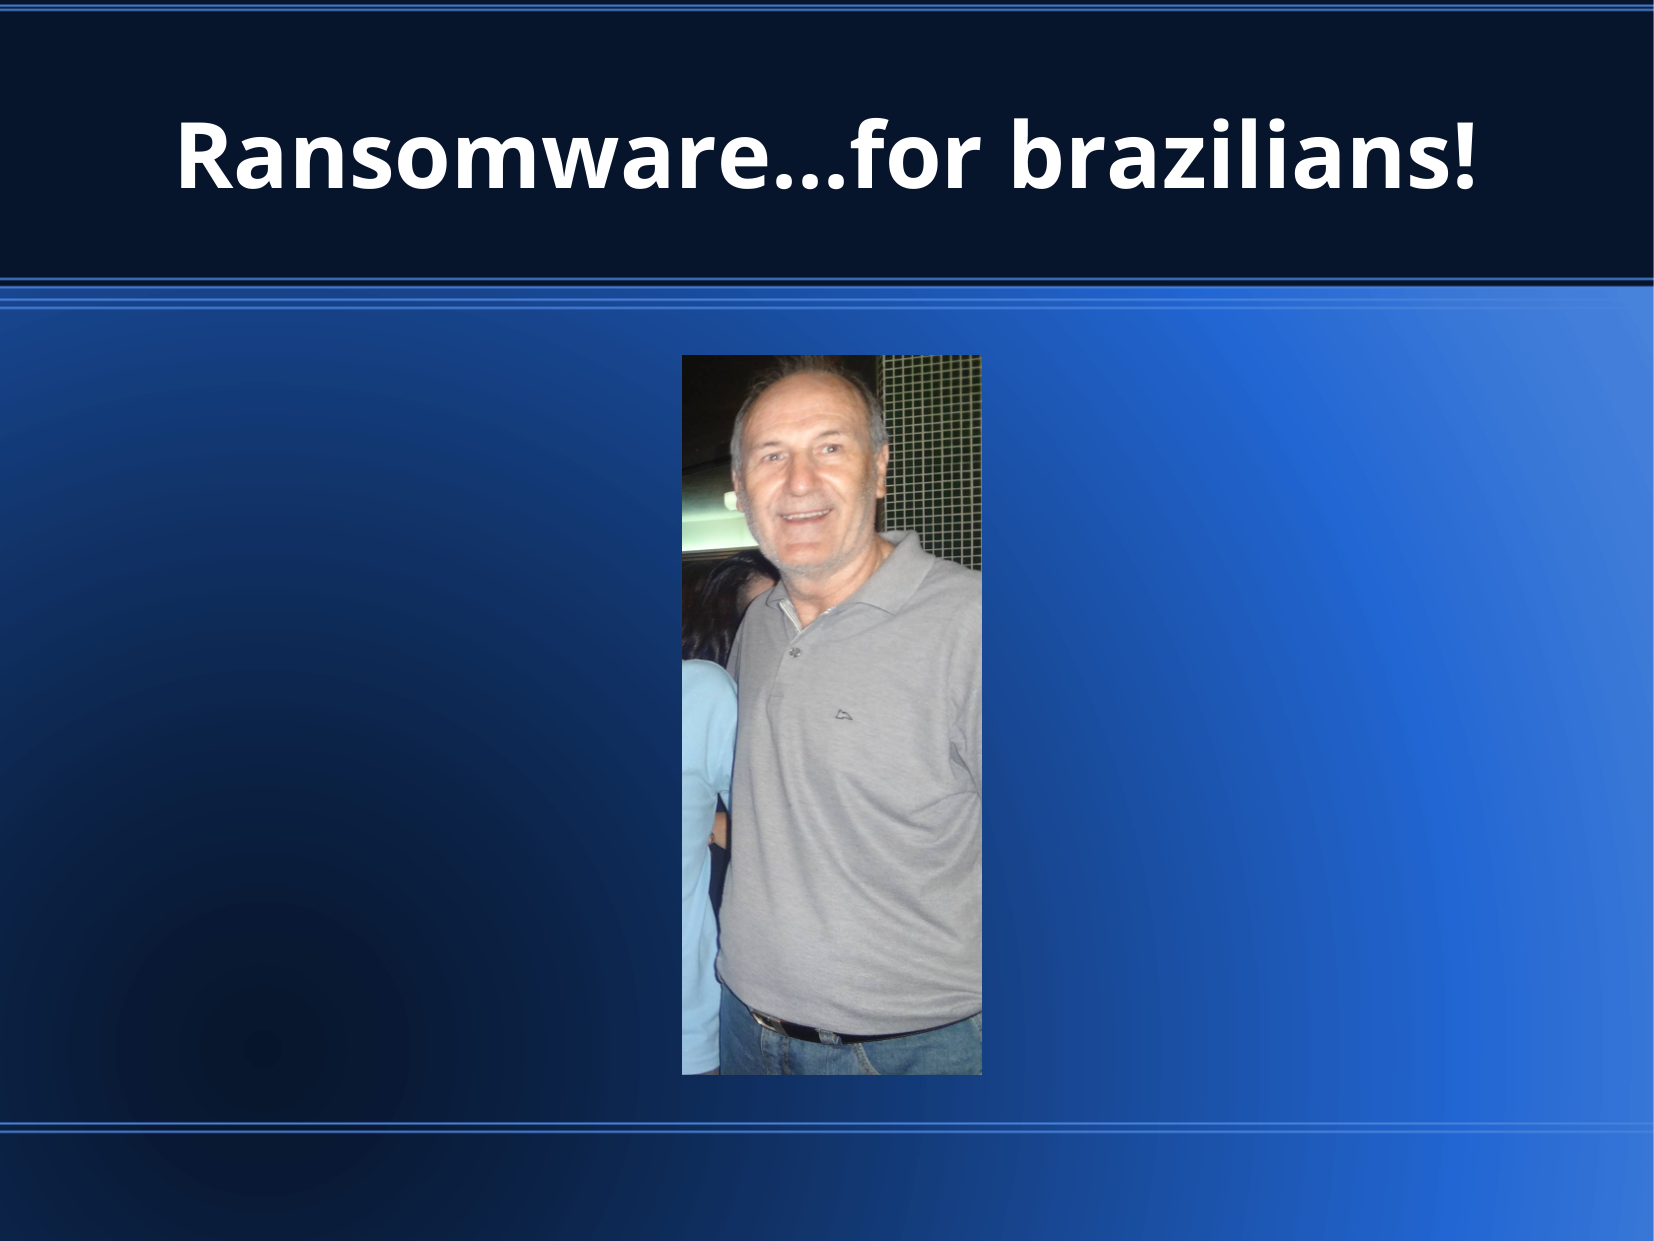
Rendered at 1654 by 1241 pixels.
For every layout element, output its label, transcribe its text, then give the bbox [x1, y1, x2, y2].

picture [0, 0, 1654, 1241]
title Ransomware...for brazilians! [82, 49, 1571, 257]
